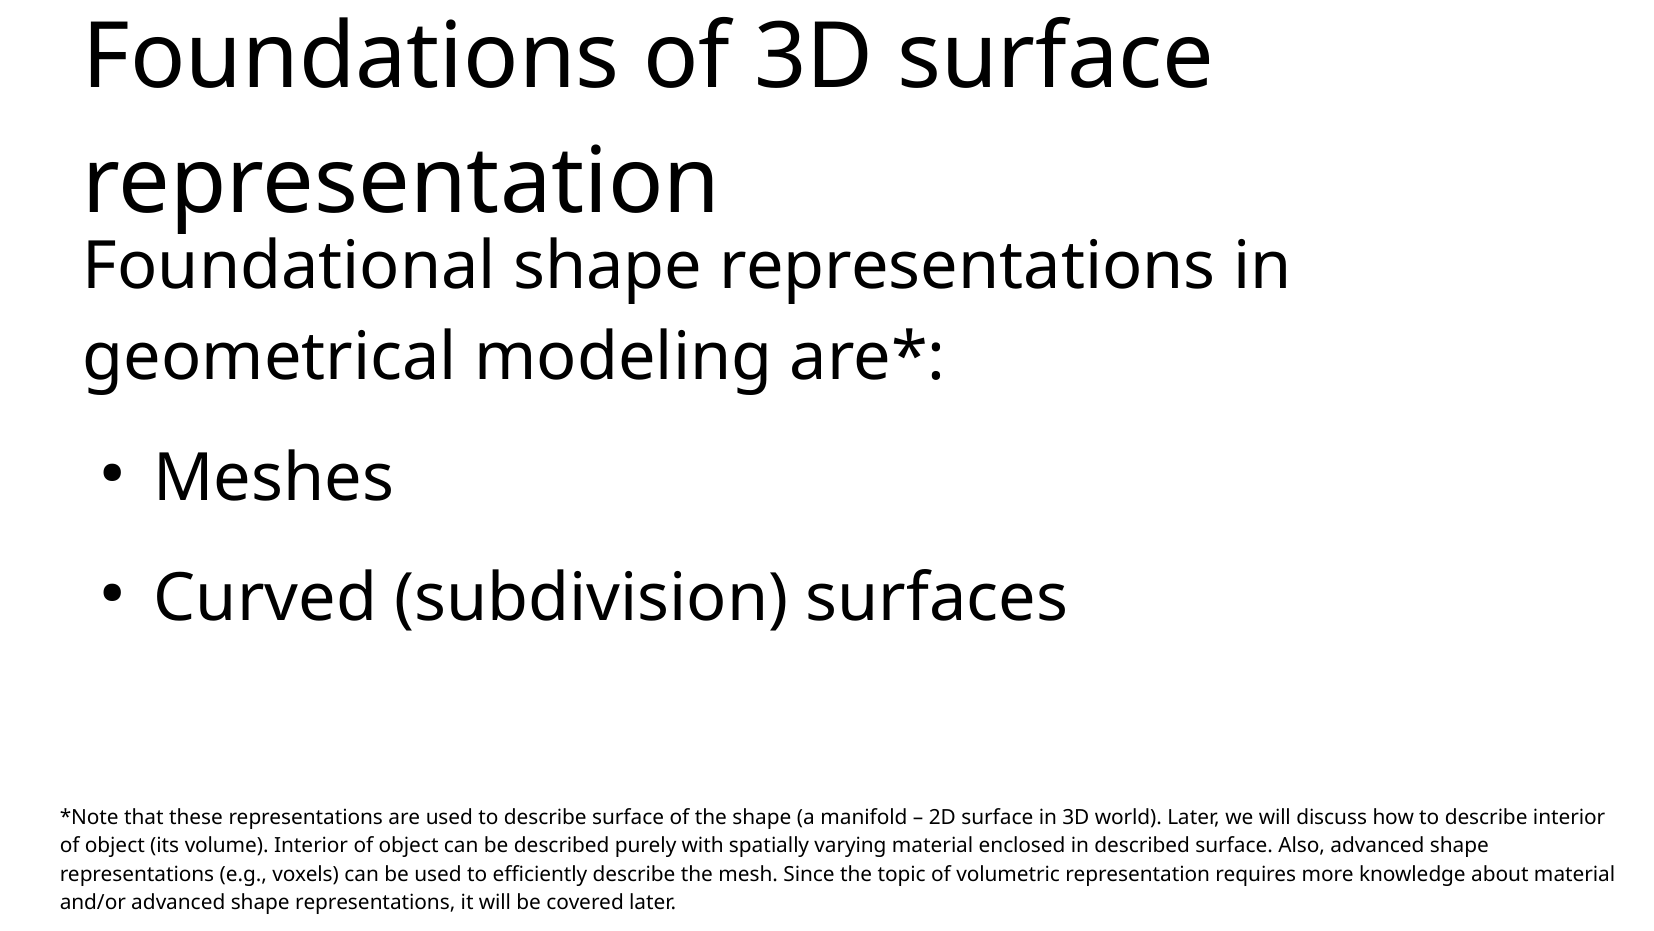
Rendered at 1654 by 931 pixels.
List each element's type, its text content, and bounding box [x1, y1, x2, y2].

title Foundations of 3D surface representation [82, 7, 1571, 217]
text_box *Note that these representations are used to describe surface of the shape (a manifold – 2D surface in 3D world). Later, we will discuss how to describe interior of object (its volume). Interior of object can be described purely with spatially varying material enclosed in described surface. Also, advanced shape representations (e.g., voxels) can be used to efficiently describe the mesh. Since the topic of volumetric representation requires more knowledge about material and/or advanced shape representations, it will be covered later. [45, 795, 1636, 907]
list Foundational shape representations in geometrical modeling are*: Meshes Curved (subdivision) surfaces [82, 217, 1571, 758]
